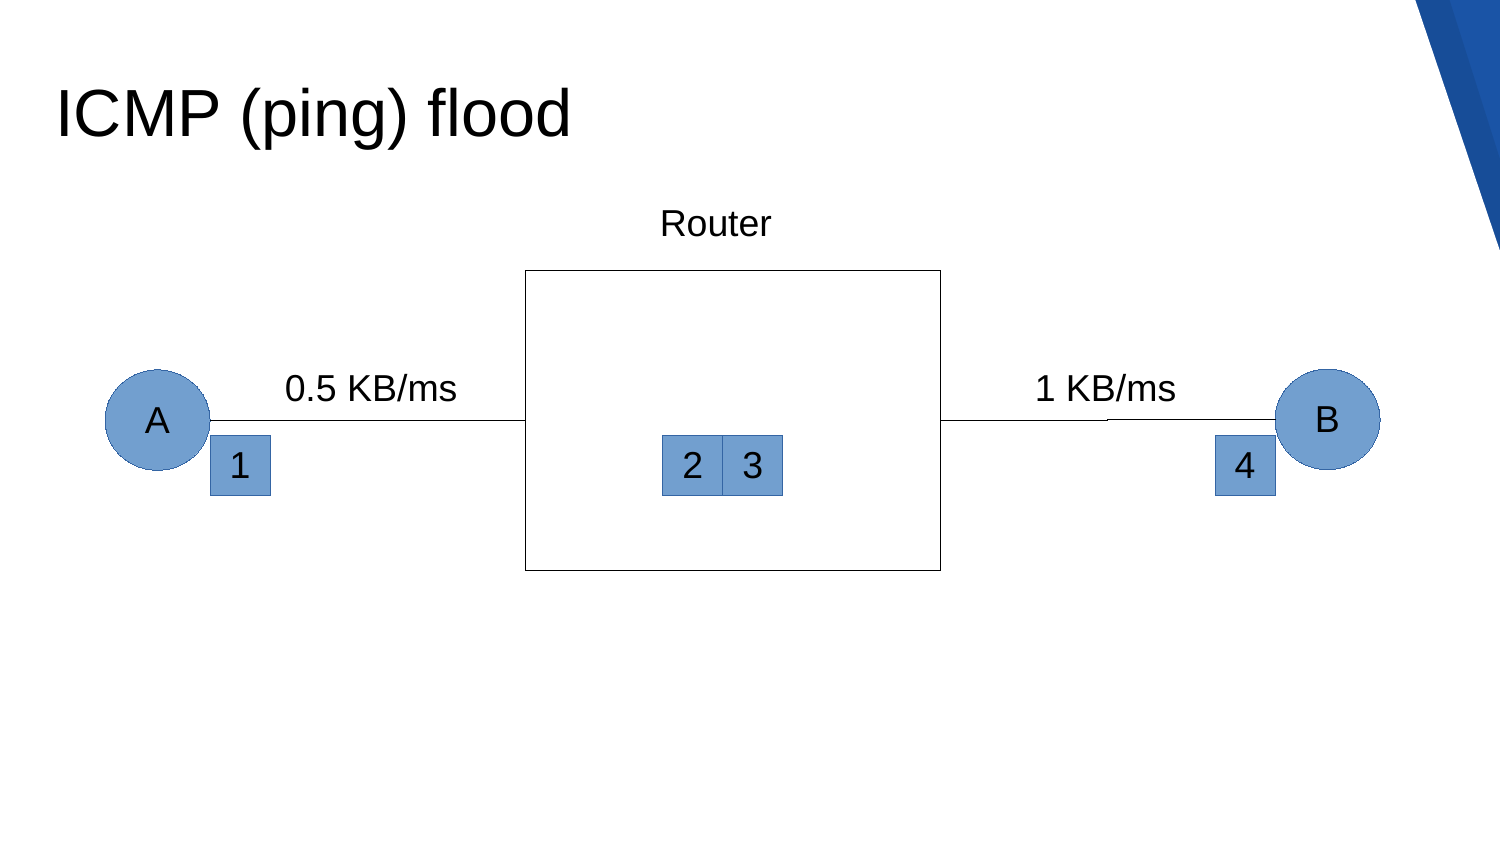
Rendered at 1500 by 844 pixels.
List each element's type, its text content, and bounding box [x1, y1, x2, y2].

text_box 2 [662, 435, 722, 496]
text_box 4 [1215, 435, 1276, 496]
text_box 0.5 KB/ms [270, 360, 473, 417]
text_box [525, 270, 941, 571]
text_box 1 [210, 435, 271, 496]
text_box B [1275, 369, 1381, 470]
text_box 1 KB/ms [1020, 360, 1192, 417]
title ICMP (ping) flood [40, 97, 829, 166]
text_box Router [645, 195, 787, 252]
text_box A [105, 369, 211, 471]
text_box 3 [722, 435, 783, 496]
